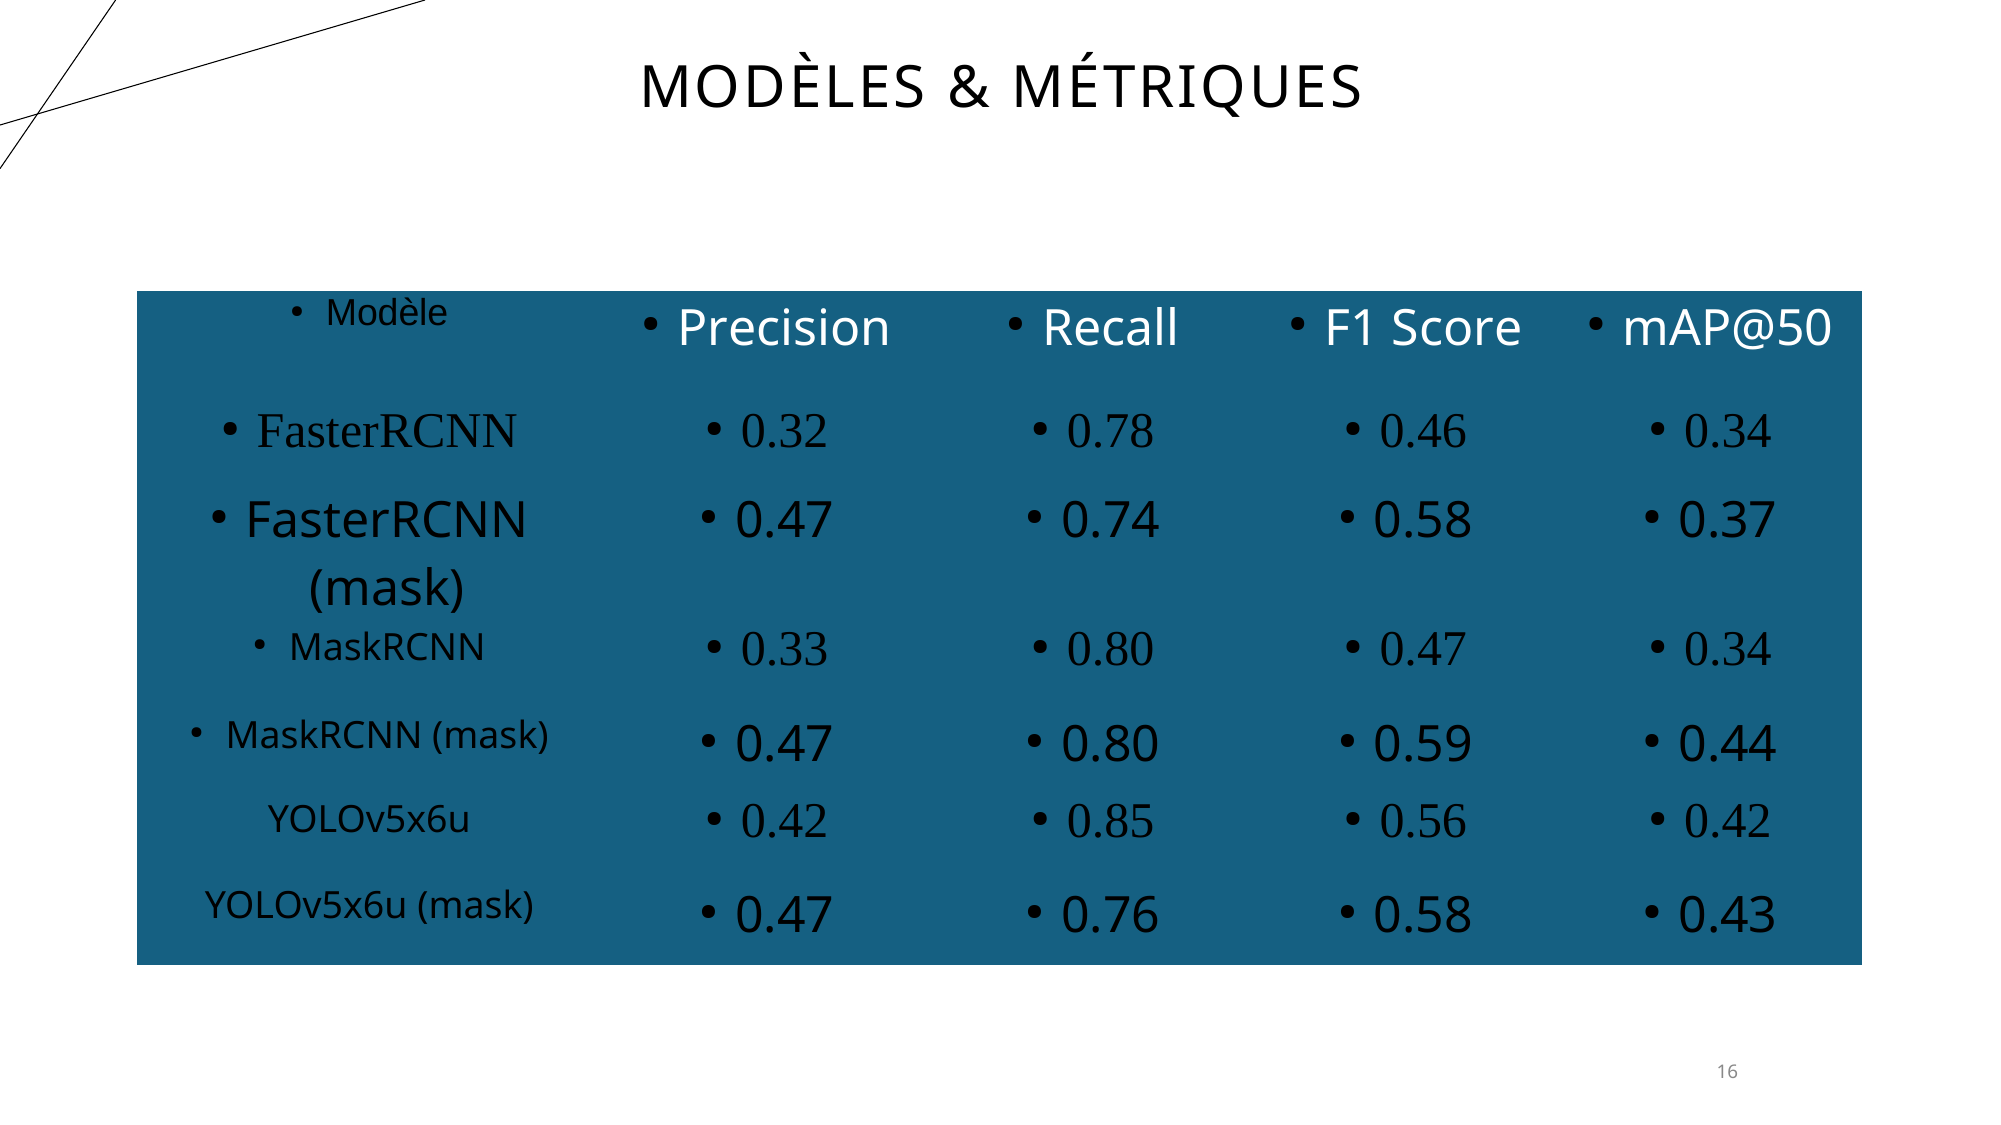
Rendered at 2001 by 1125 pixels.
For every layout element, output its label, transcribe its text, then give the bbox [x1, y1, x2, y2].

title Modèles & Métriques [138, 47, 1864, 128]
table_cell 0.37 [1558, 484, 1862, 621]
table_header Precision [601, 291, 932, 403]
table_cell 0.80 [932, 621, 1253, 708]
text_box [1701, 1042, 1864, 1103]
table_cell 0.32 [601, 403, 932, 484]
table_header F1 Score [1253, 291, 1558, 403]
table_cell 0.47 [601, 879, 932, 965]
table_cell 0.76 [932, 879, 1253, 965]
table_cell FasterRCNN (mask) [137, 484, 601, 621]
table_cell 0.78 [932, 403, 1253, 484]
table_cell 0.34 [1558, 621, 1862, 708]
table_cell 0.47 [601, 484, 932, 621]
table_cell MaskRCNN [137, 621, 601, 708]
table_cell 0.43 [1558, 879, 1862, 965]
table_cell 0.58 [1253, 484, 1558, 621]
table_header Modèle [137, 291, 601, 403]
table_cell 0.74 [932, 484, 1253, 621]
table_cell 0.46 [1253, 403, 1558, 484]
table_header Recall [932, 291, 1253, 403]
table_cell 0.34 [1558, 403, 1862, 484]
table_cell 0.47 [601, 708, 932, 793]
table_cell 0.56 [1253, 793, 1558, 879]
table_cell 0.80 [932, 708, 1253, 793]
table_cell FasterRCNN [137, 403, 601, 484]
table_cell 0.44 [1558, 708, 1862, 793]
table_cell 0.42 [1558, 793, 1862, 879]
table_cell 0.58 [1253, 879, 1558, 965]
table_header mAP@50 [1558, 291, 1862, 403]
table_cell 0.42 [601, 793, 932, 879]
table_cell 0.59 [1253, 708, 1558, 793]
table_cell YOLOv5x6u (mask) [137, 879, 601, 965]
table_cell 0.47 [1253, 621, 1558, 708]
table_cell 0.85 [932, 793, 1253, 879]
table_cell MaskRCNN (mask) [137, 708, 601, 793]
table_cell 0.33 [601, 621, 932, 708]
table_cell YOLOv5x6u [137, 793, 601, 879]
